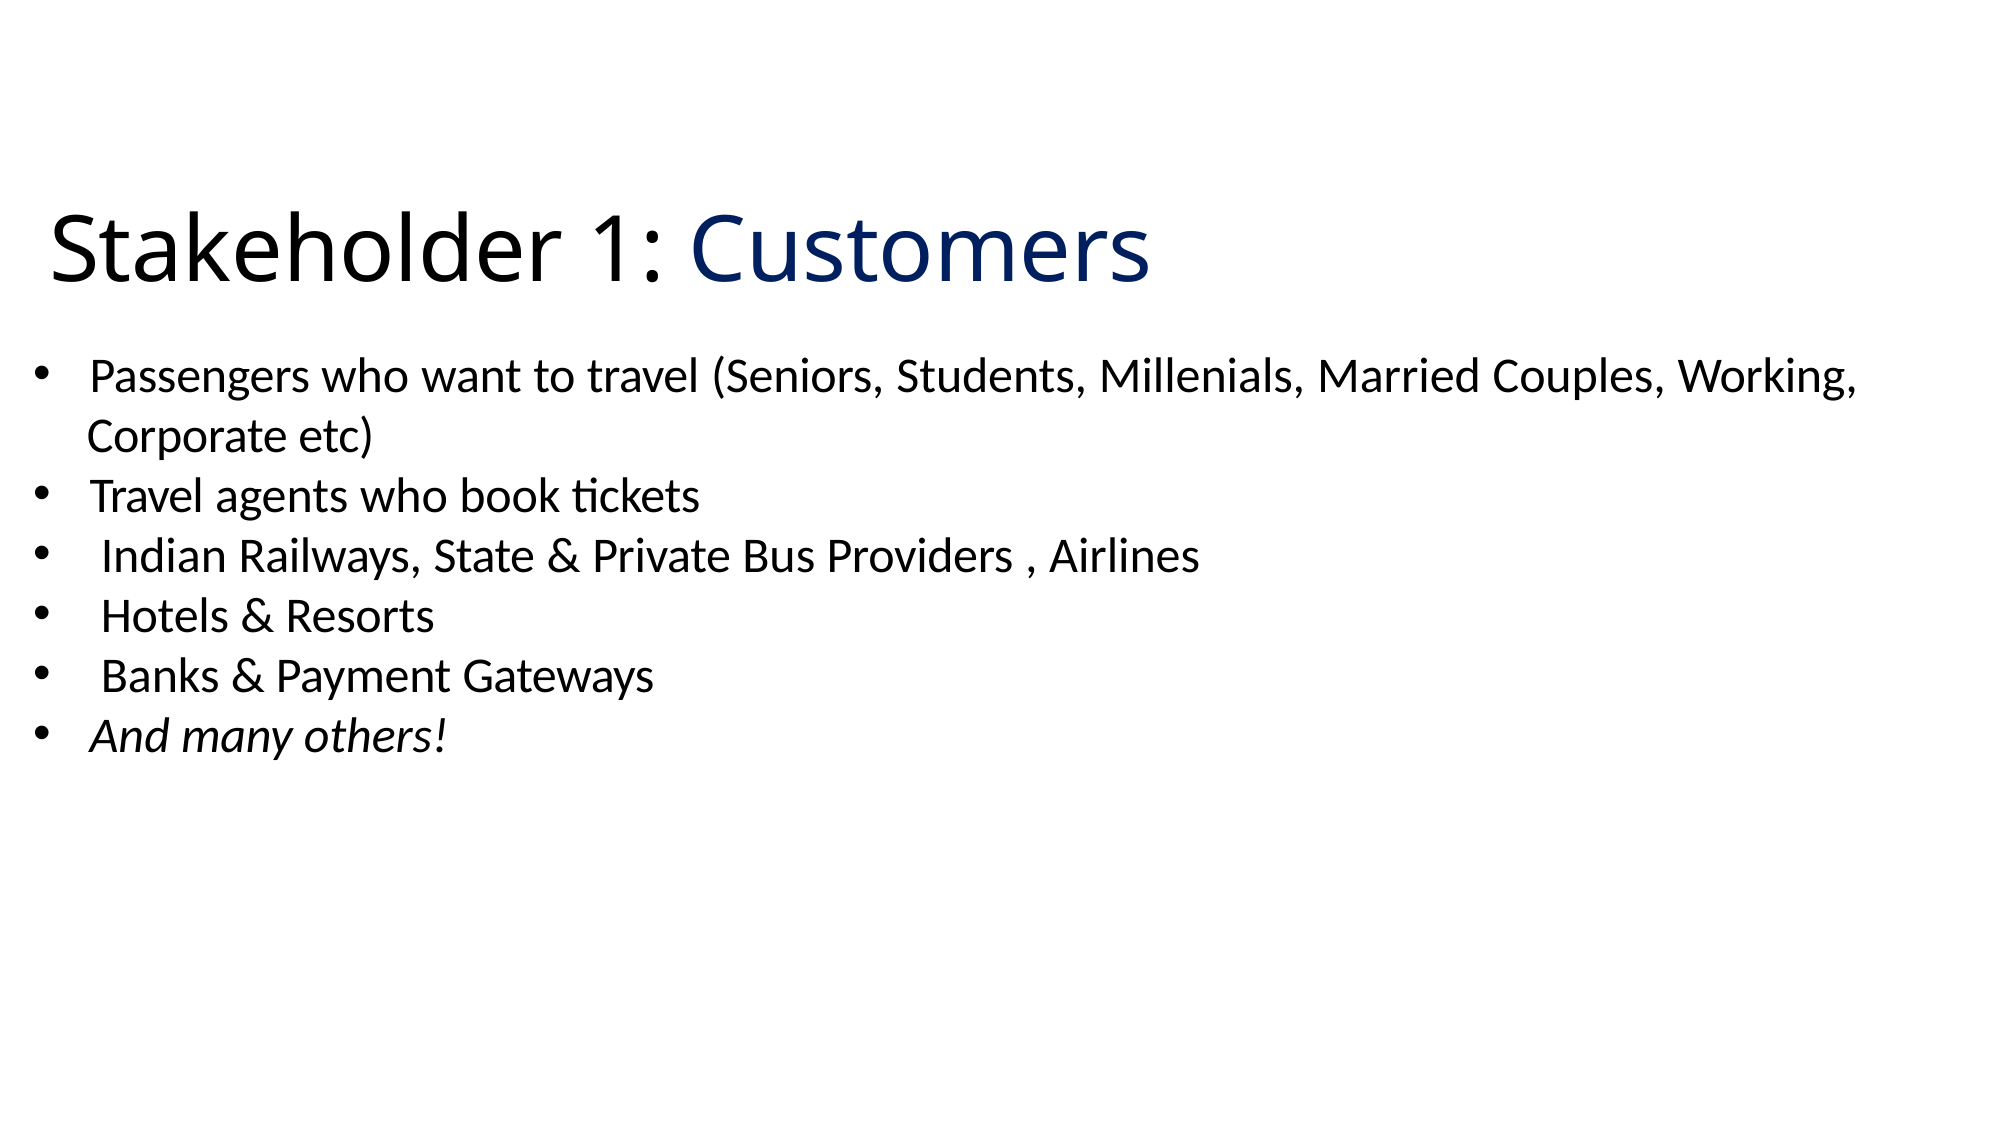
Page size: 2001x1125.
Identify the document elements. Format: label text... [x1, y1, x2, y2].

title Stakeholder 1: Customers [46, 186, 1290, 301]
text_box Passengers who want to travel (Seniors, Students, Millenials, Married Couples, Working, Corporate etc) Travel agents who book tickets Indian Railways, State & Private Bus Providers , Airlines Hotels & Resorts Banks & Payment Gateways And many others! [27, 339, 1872, 767]
